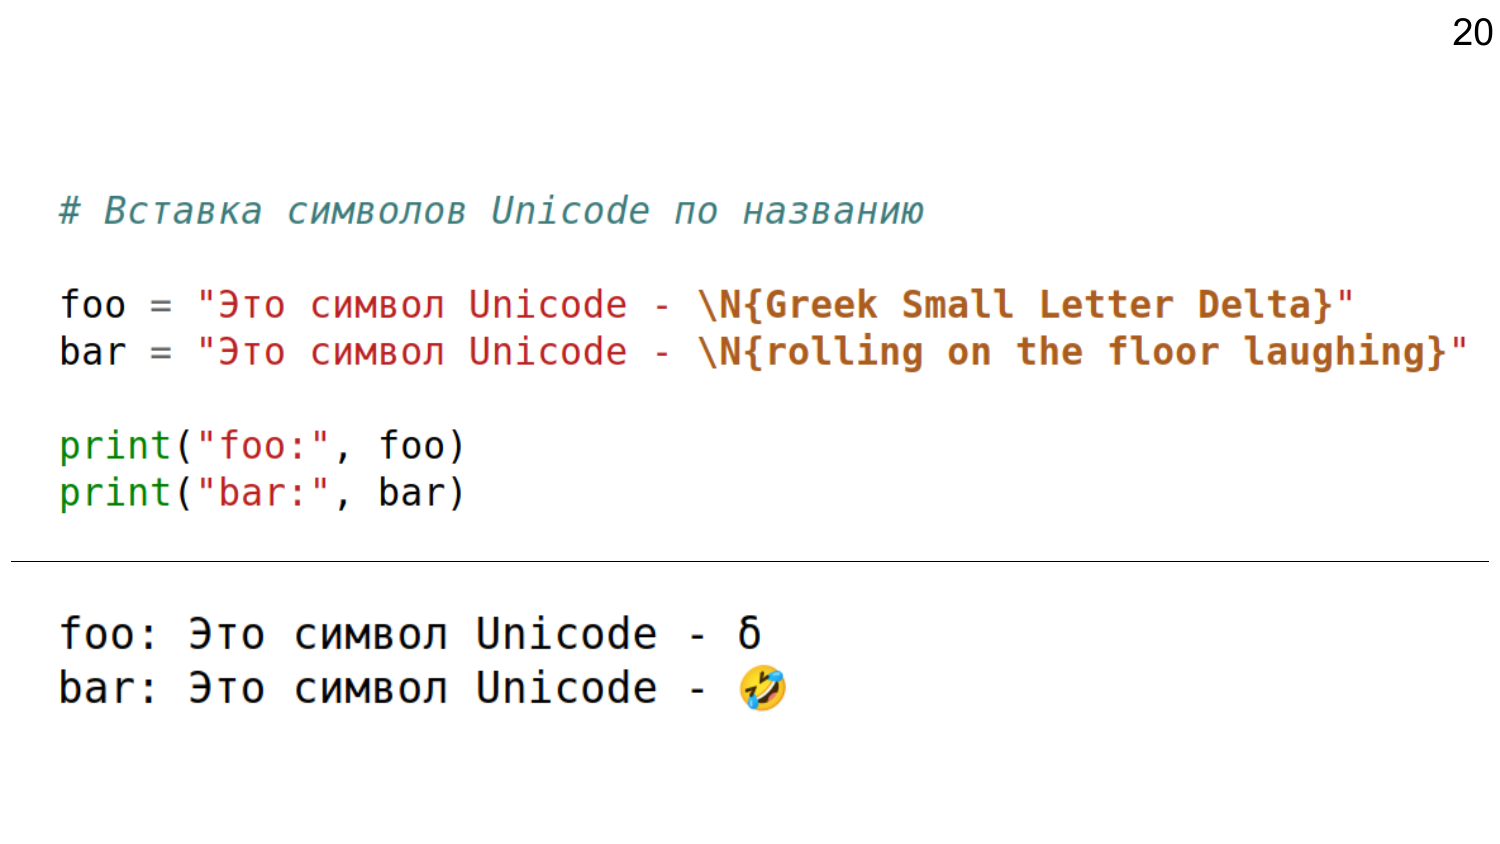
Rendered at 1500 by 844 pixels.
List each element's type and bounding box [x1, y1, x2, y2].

picture [47, 182, 1481, 526]
picture [47, 601, 802, 725]
